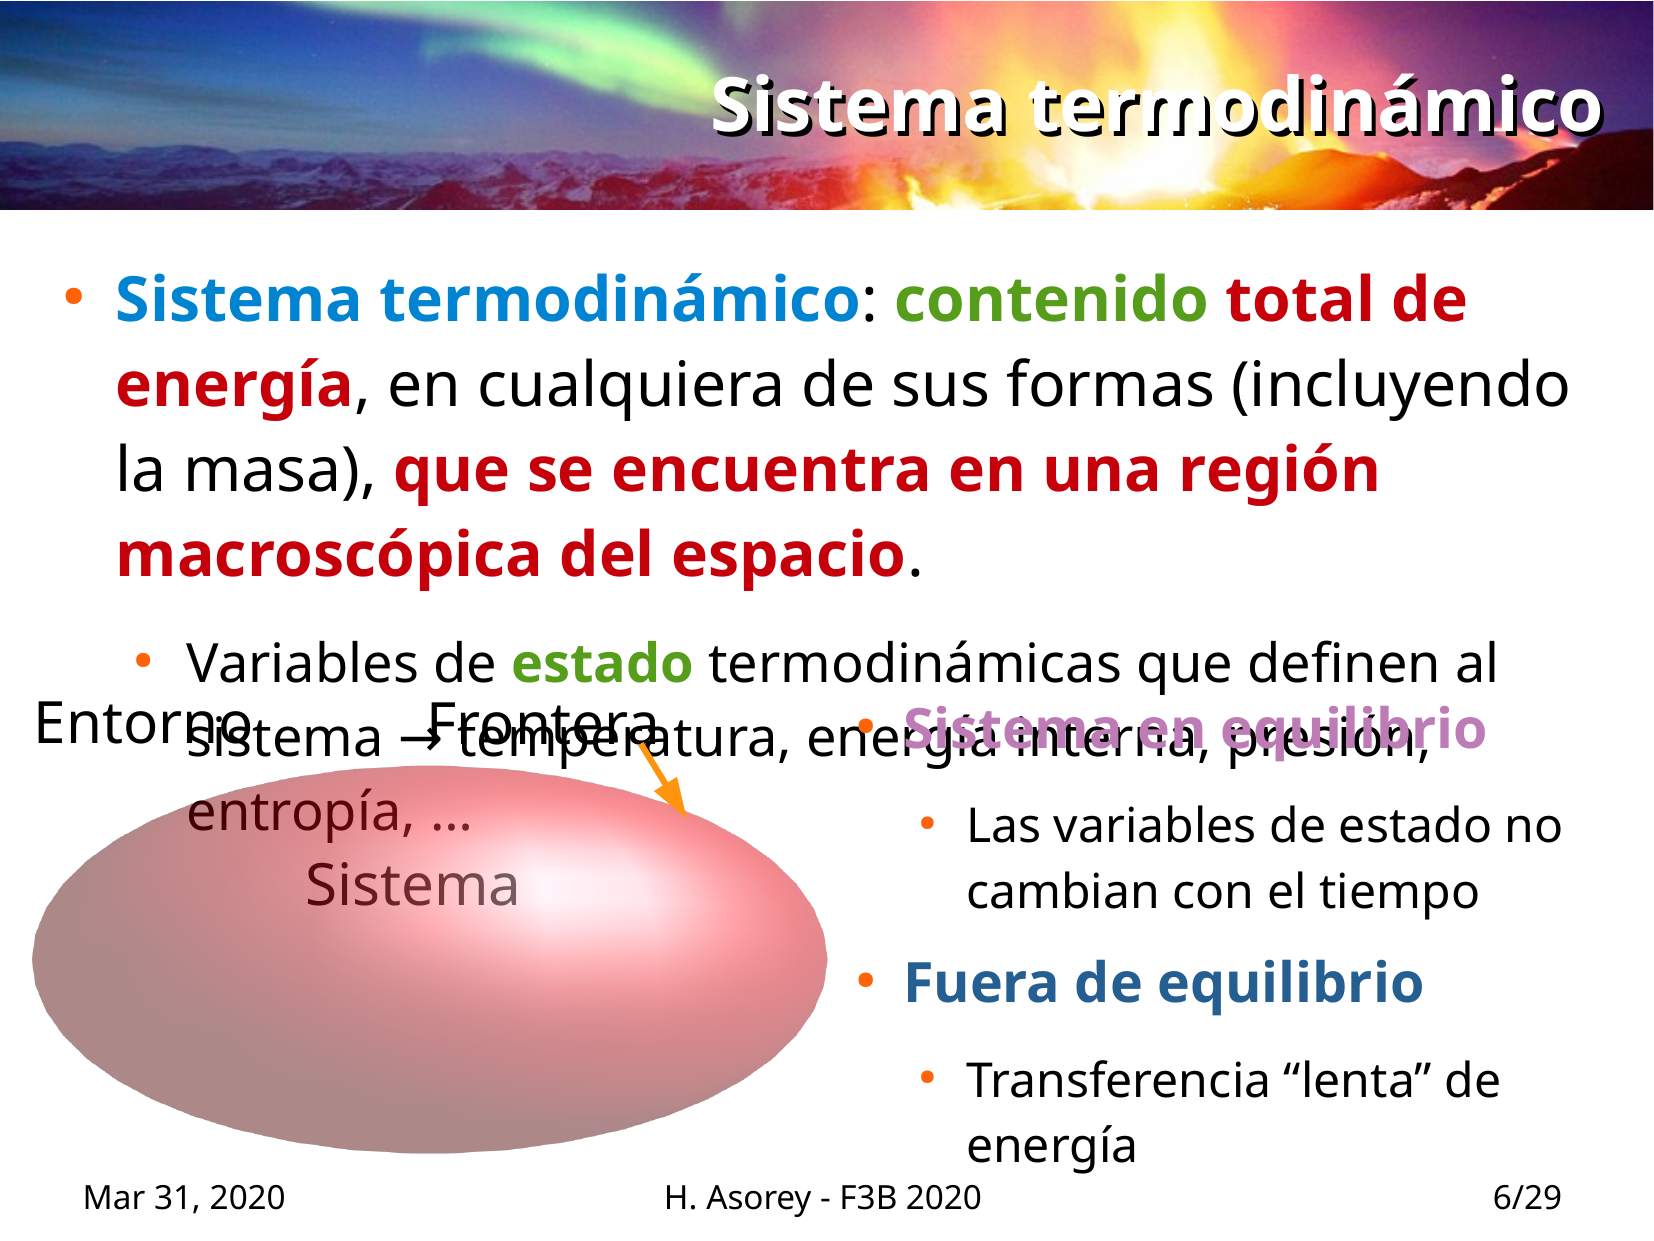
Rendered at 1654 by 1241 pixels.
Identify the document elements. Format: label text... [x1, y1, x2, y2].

text_box Frontera [411, 675, 647, 761]
list Sistema en equilibrio Las variables de estado no cambian con el tiempo Fuera de equilibrio Transferencia “lenta” de energía [840, 689, 1606, 1185]
text_box Entorno [19, 673, 248, 760]
list Sistema termodinámico: contenido total de energía, en cualquiera de sus formas (incluyendo la masa), que se encuentra en una región macroscópica del espacio. Variables de estado termodinámicas que definen al sistema → temperatura, energía interna, presión, entropía, … [45, 255, 1606, 1156]
picture [0, 1, 1654, 210]
title Sistema termodinámico [45, 15, 1606, 191]
